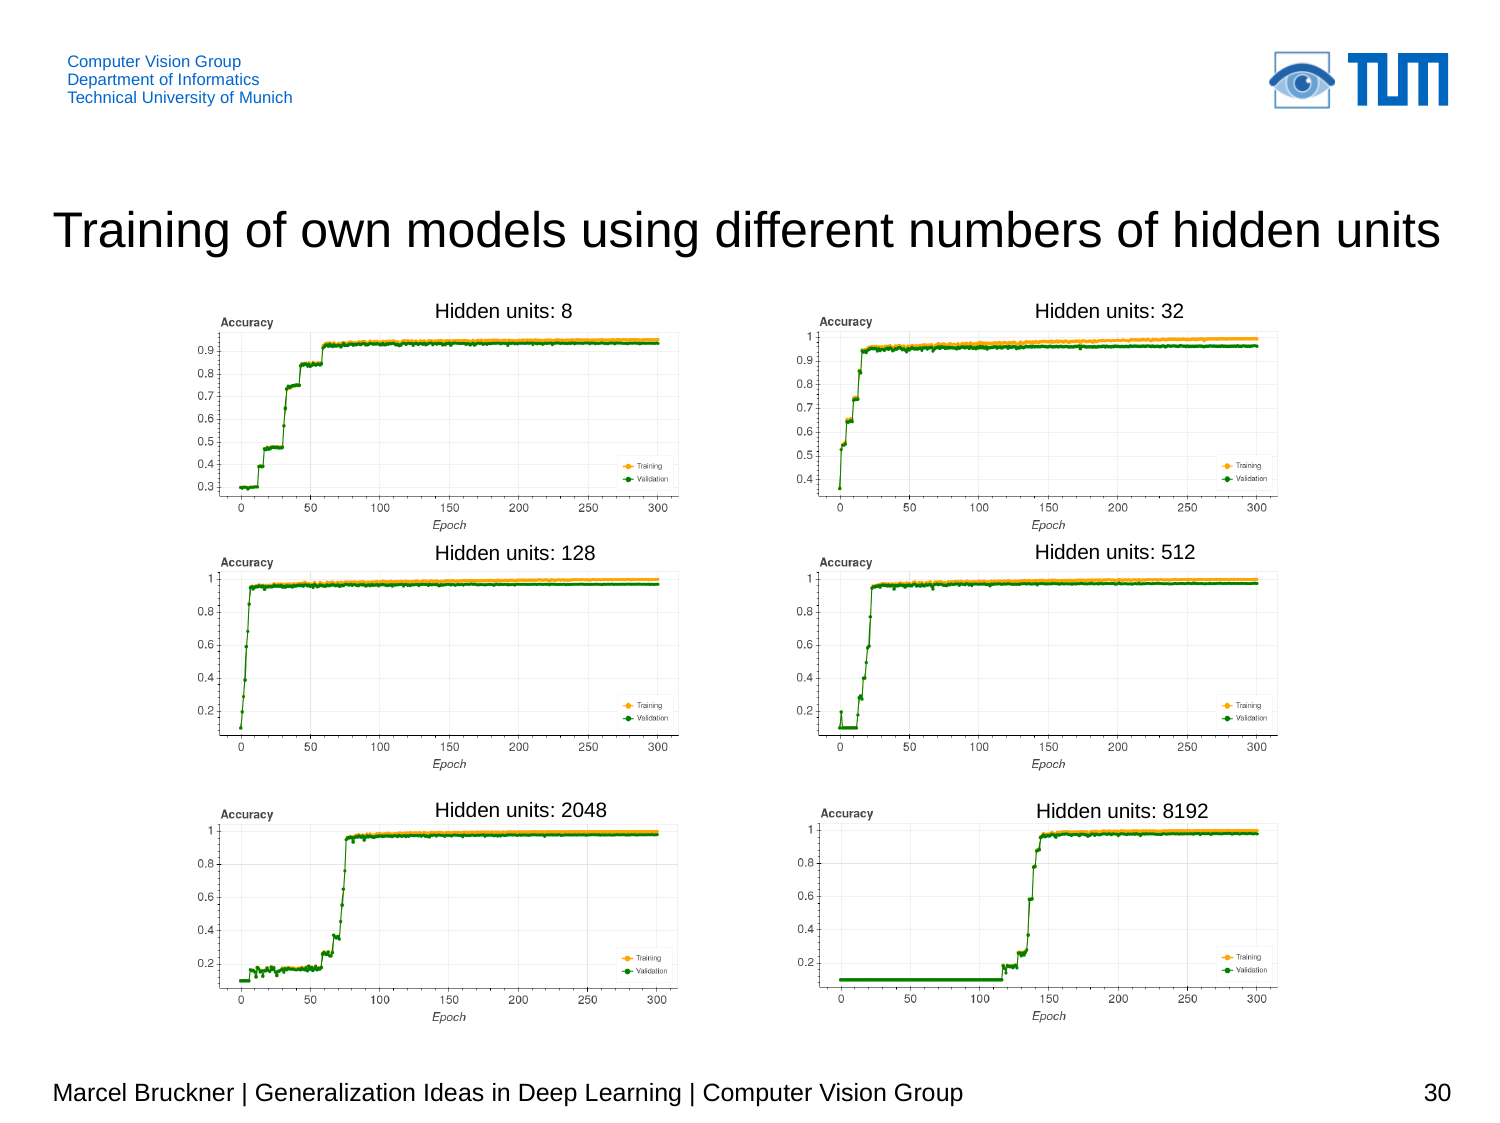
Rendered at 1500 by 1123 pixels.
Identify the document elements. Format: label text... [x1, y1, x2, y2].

text_box Hidden units: 32 [1020, 292, 1291, 354]
text_box Hidden units: 8192 [1021, 791, 1292, 854]
title Training of own models using different numbers of hidden units [52, 200, 1453, 260]
text_box Hidden units: 128 [420, 533, 691, 596]
text_box Hidden units: 512 [1020, 533, 1291, 595]
picture [195, 549, 695, 773]
picture [794, 308, 1294, 534]
picture [195, 801, 694, 1026]
picture [794, 549, 1294, 773]
picture [1269, 47, 1335, 113]
picture [795, 800, 1294, 1025]
picture [195, 309, 695, 534]
text_box Hidden units: 8 [420, 292, 691, 378]
text_box Hidden units: 2048 [420, 791, 691, 853]
